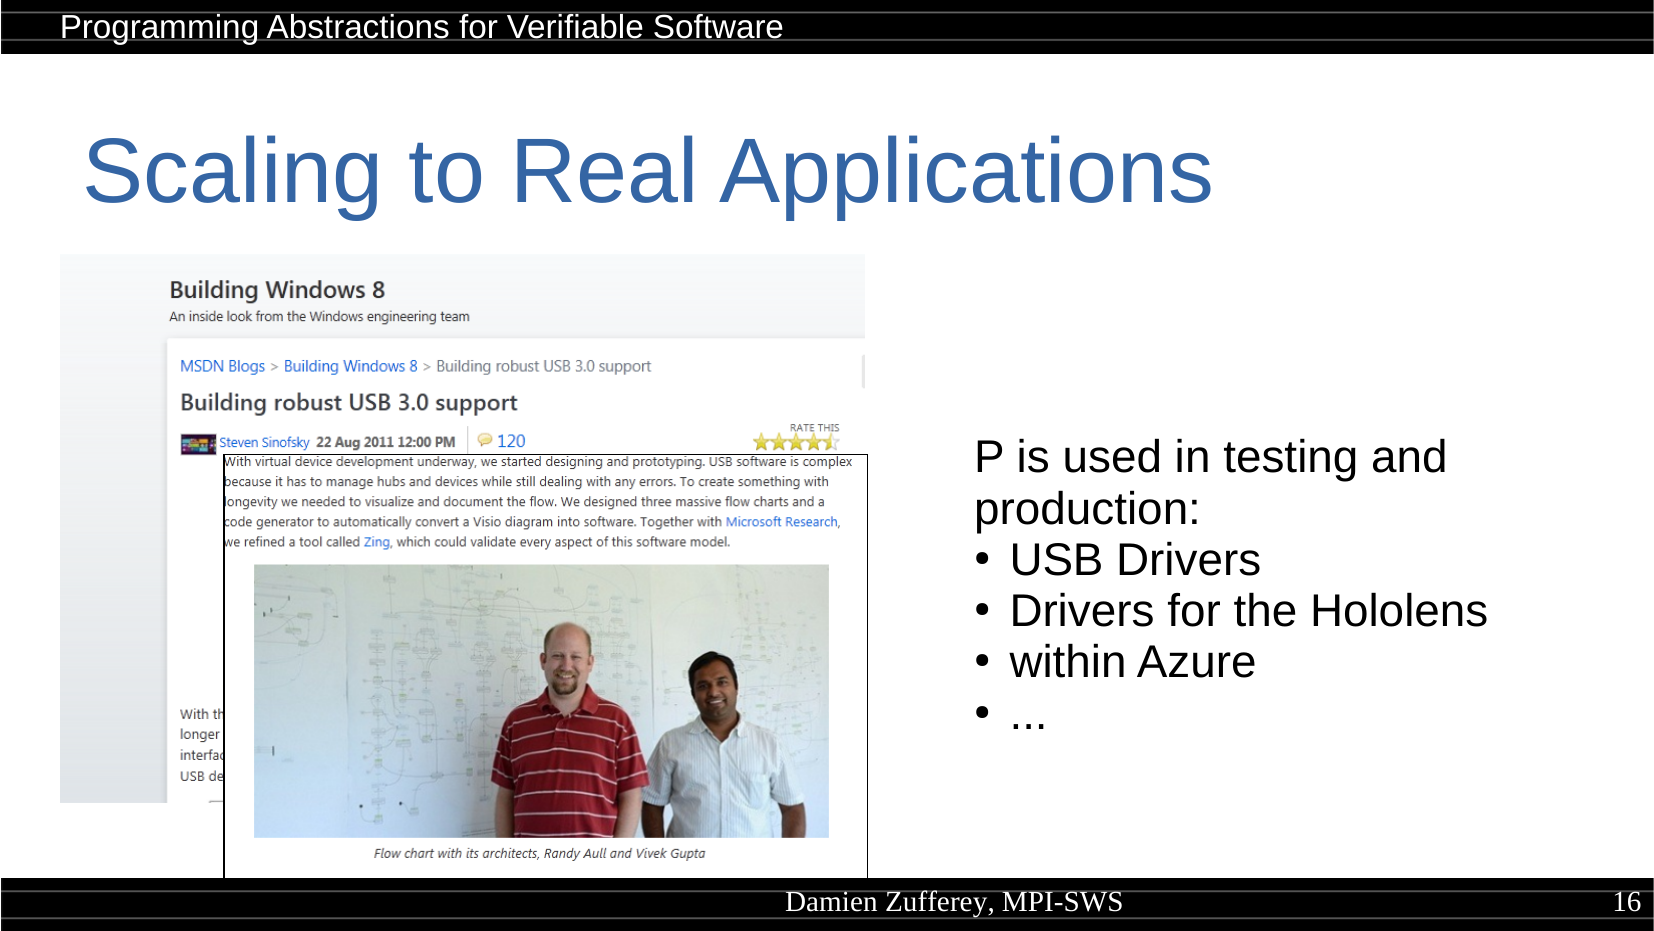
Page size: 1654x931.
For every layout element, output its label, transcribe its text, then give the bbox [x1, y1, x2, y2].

picture [225, 455, 867, 879]
picture [1, 878, 1654, 931]
title Scaling to Real Applications [82, 92, 1571, 249]
picture [60, 254, 865, 803]
text_box P is used in testing and production: USB Drivers Drivers for the Hololens within Azure ... [959, 424, 1546, 747]
picture [1, 0, 1654, 54]
